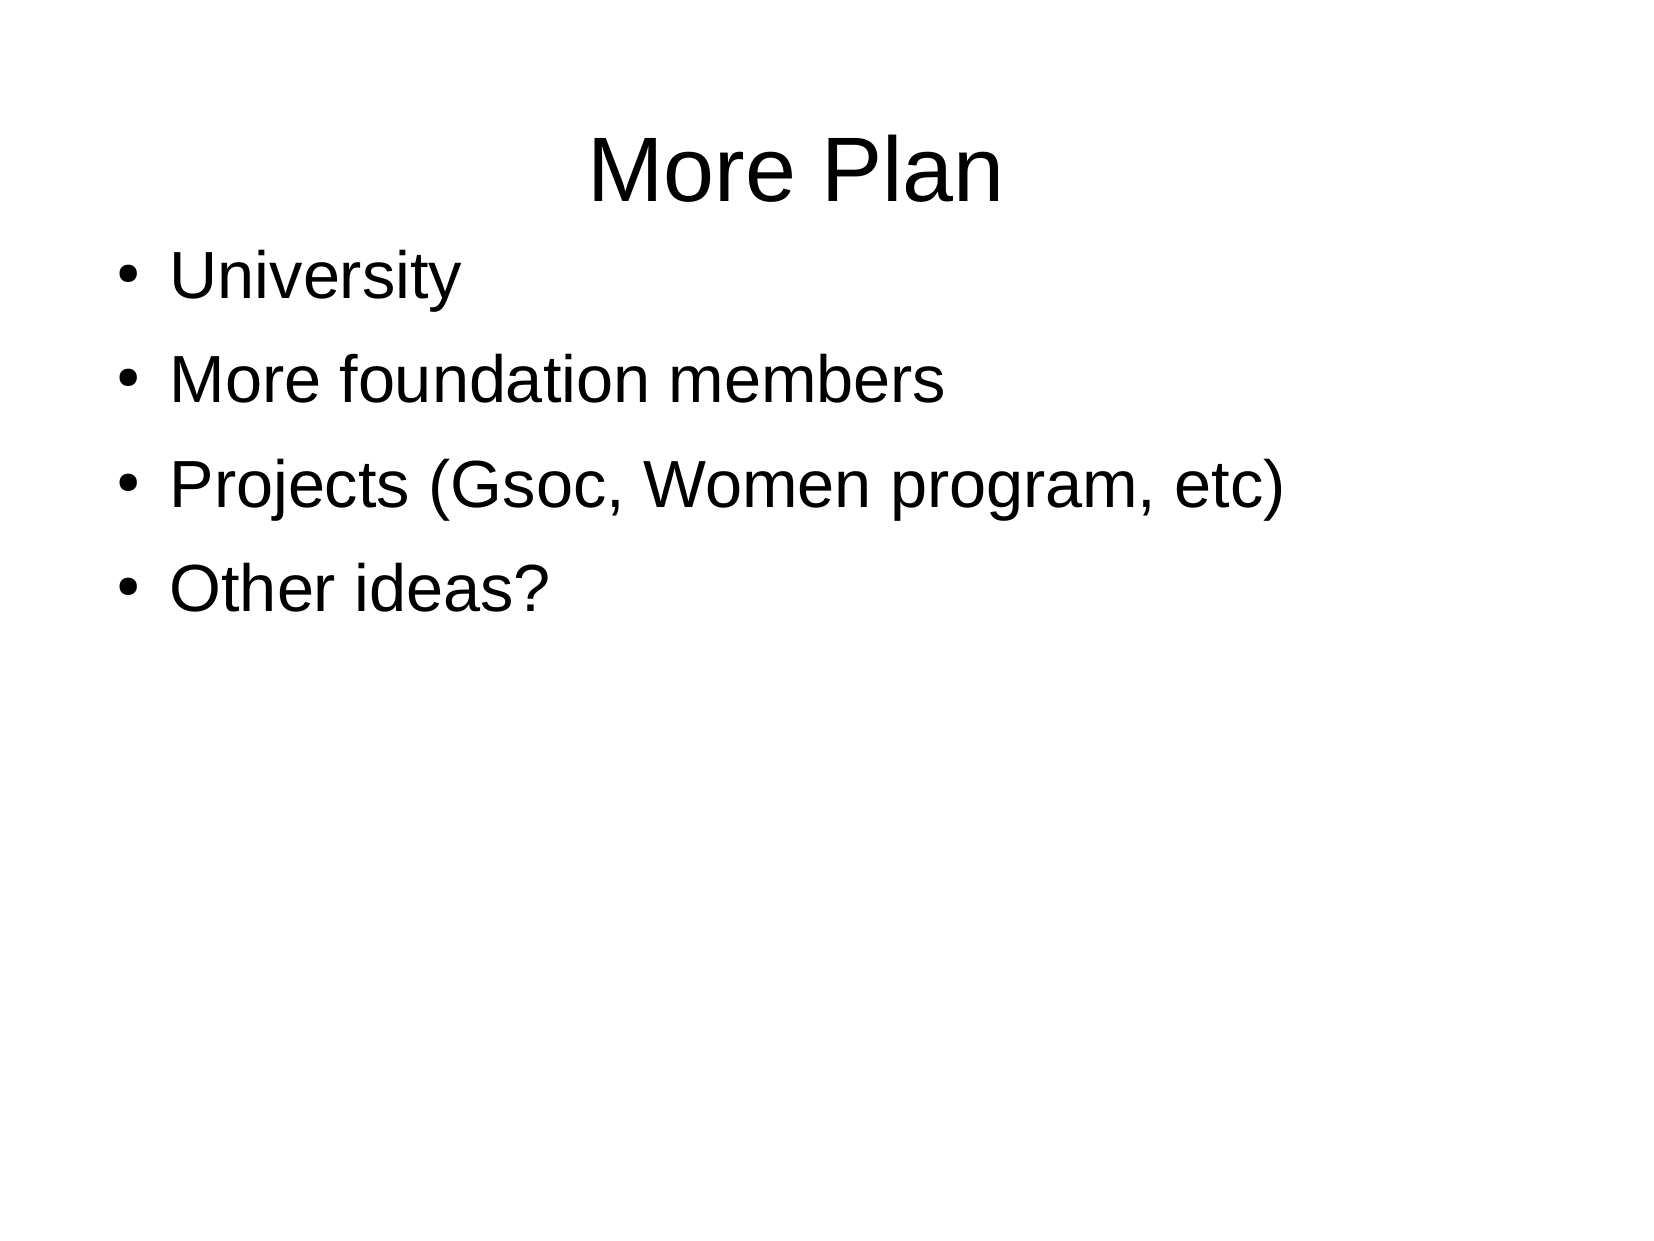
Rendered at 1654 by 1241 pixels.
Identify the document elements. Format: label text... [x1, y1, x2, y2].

title More Plan [60, 118, 1533, 222]
list University More foundation members Projects (Gsoc, Women program, etc) Other ideas? [98, 237, 1555, 1137]
